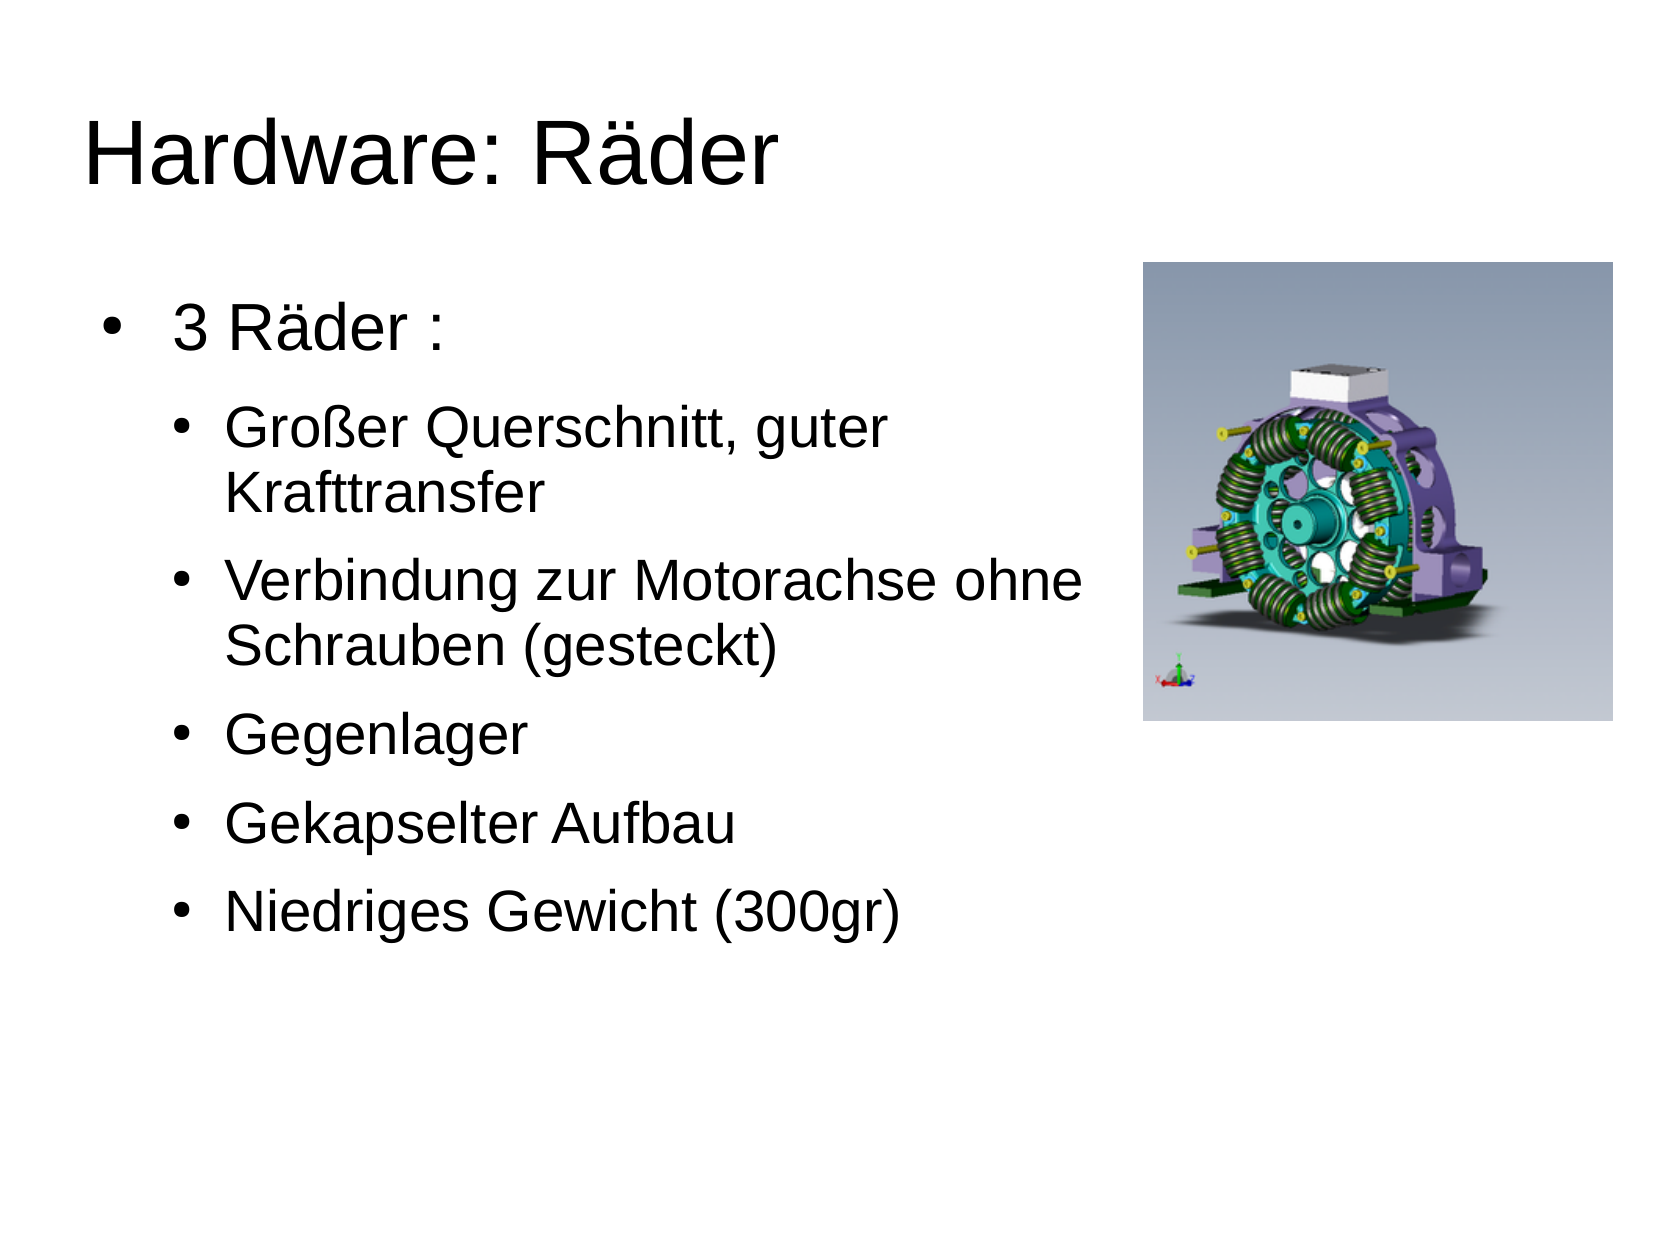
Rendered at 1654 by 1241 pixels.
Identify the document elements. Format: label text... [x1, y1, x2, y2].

list 3 Räder : Großer Querschnitt, guter Krafttransfer Verbindung zur Motorachse ohne Schrauben (gesteckt) Gegenlager Gekapselter Aufbau Niedriges Gewicht (300gr) [82, 290, 1571, 1109]
title Hardware: Räder [82, 56, 1571, 250]
picture [1143, 262, 1613, 721]
